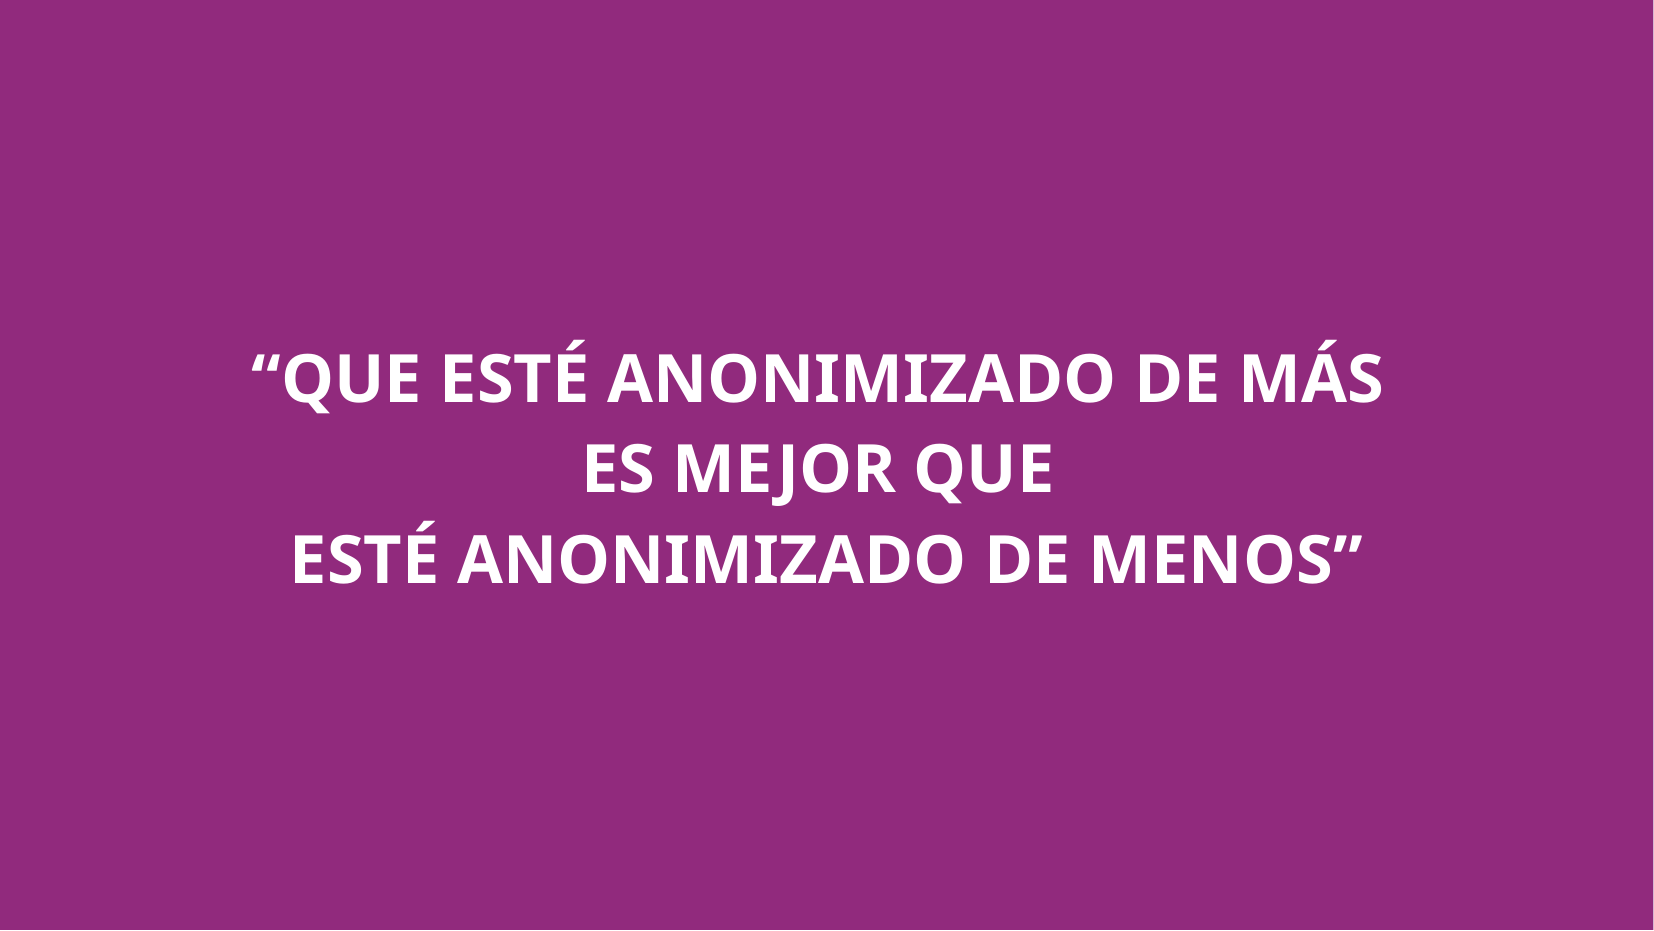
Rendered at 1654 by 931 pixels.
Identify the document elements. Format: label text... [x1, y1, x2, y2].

subtitle “QUE ESTÉ ANONIMIZADO DE MÁS ES MEJOR QUE ESTÉ ANONIMIZADO DE MENOS” [82, 106, 1571, 827]
